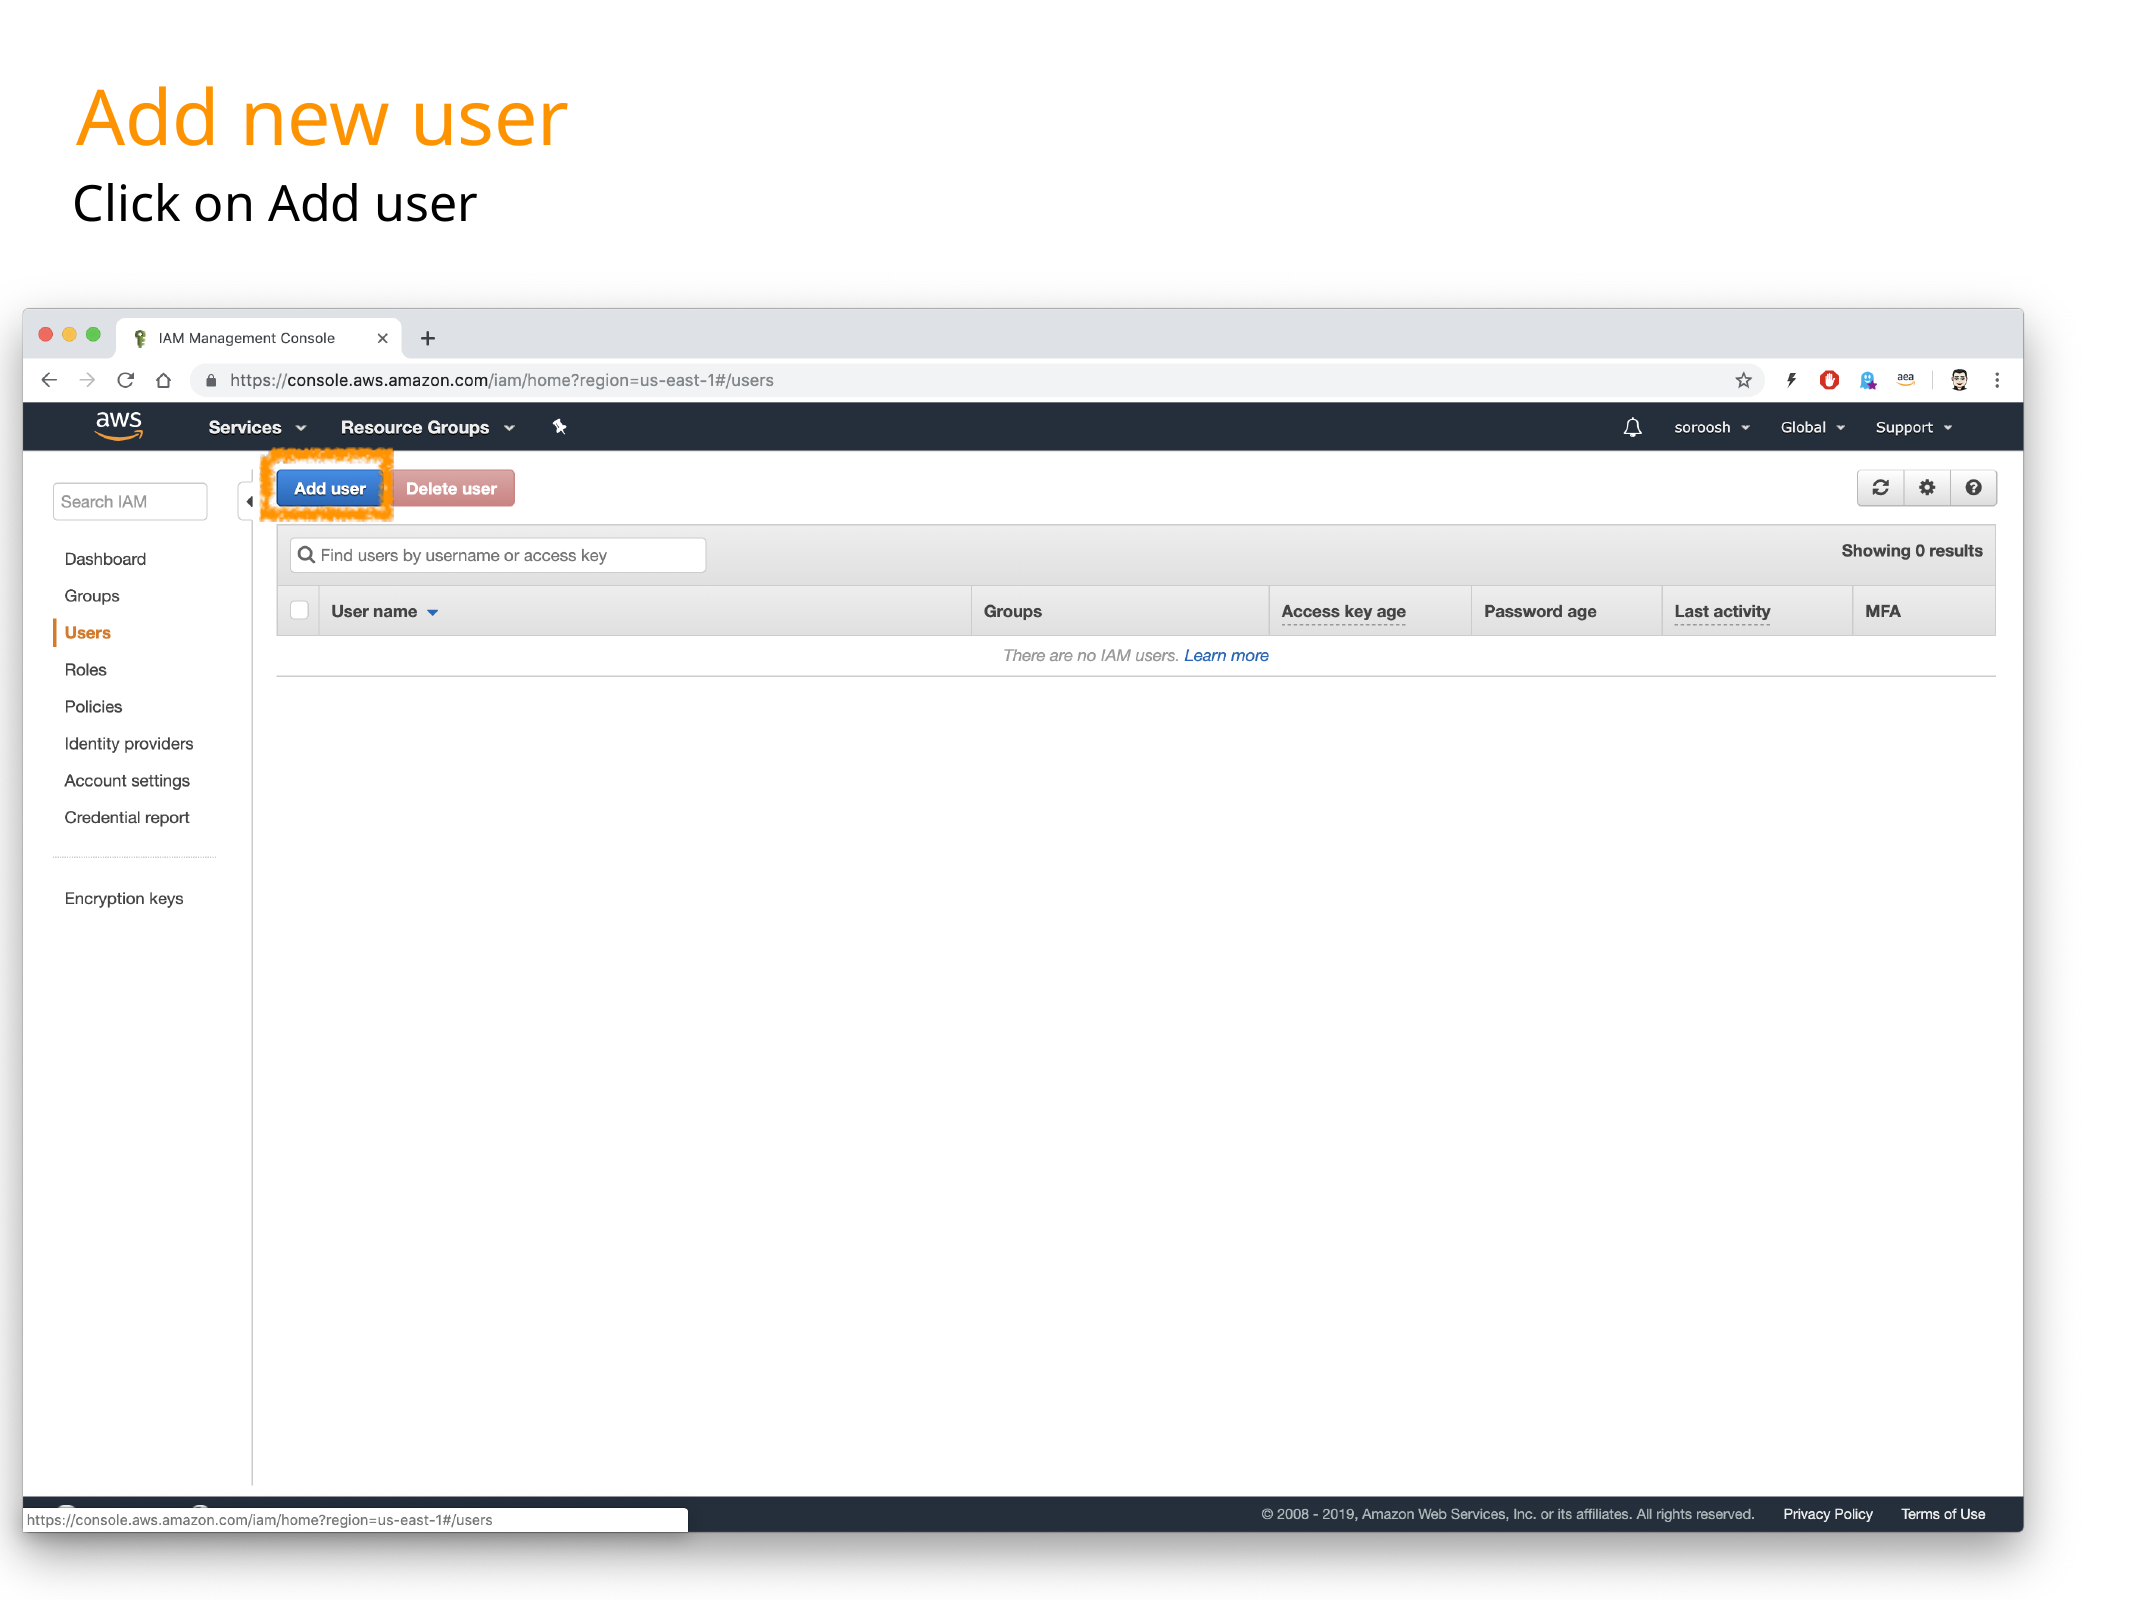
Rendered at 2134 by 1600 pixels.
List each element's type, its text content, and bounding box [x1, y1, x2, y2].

text_box Click on Add user [64, 162, 488, 240]
picture [0, 263, 2090, 1600]
text_box Add new user [68, 59, 1149, 170]
